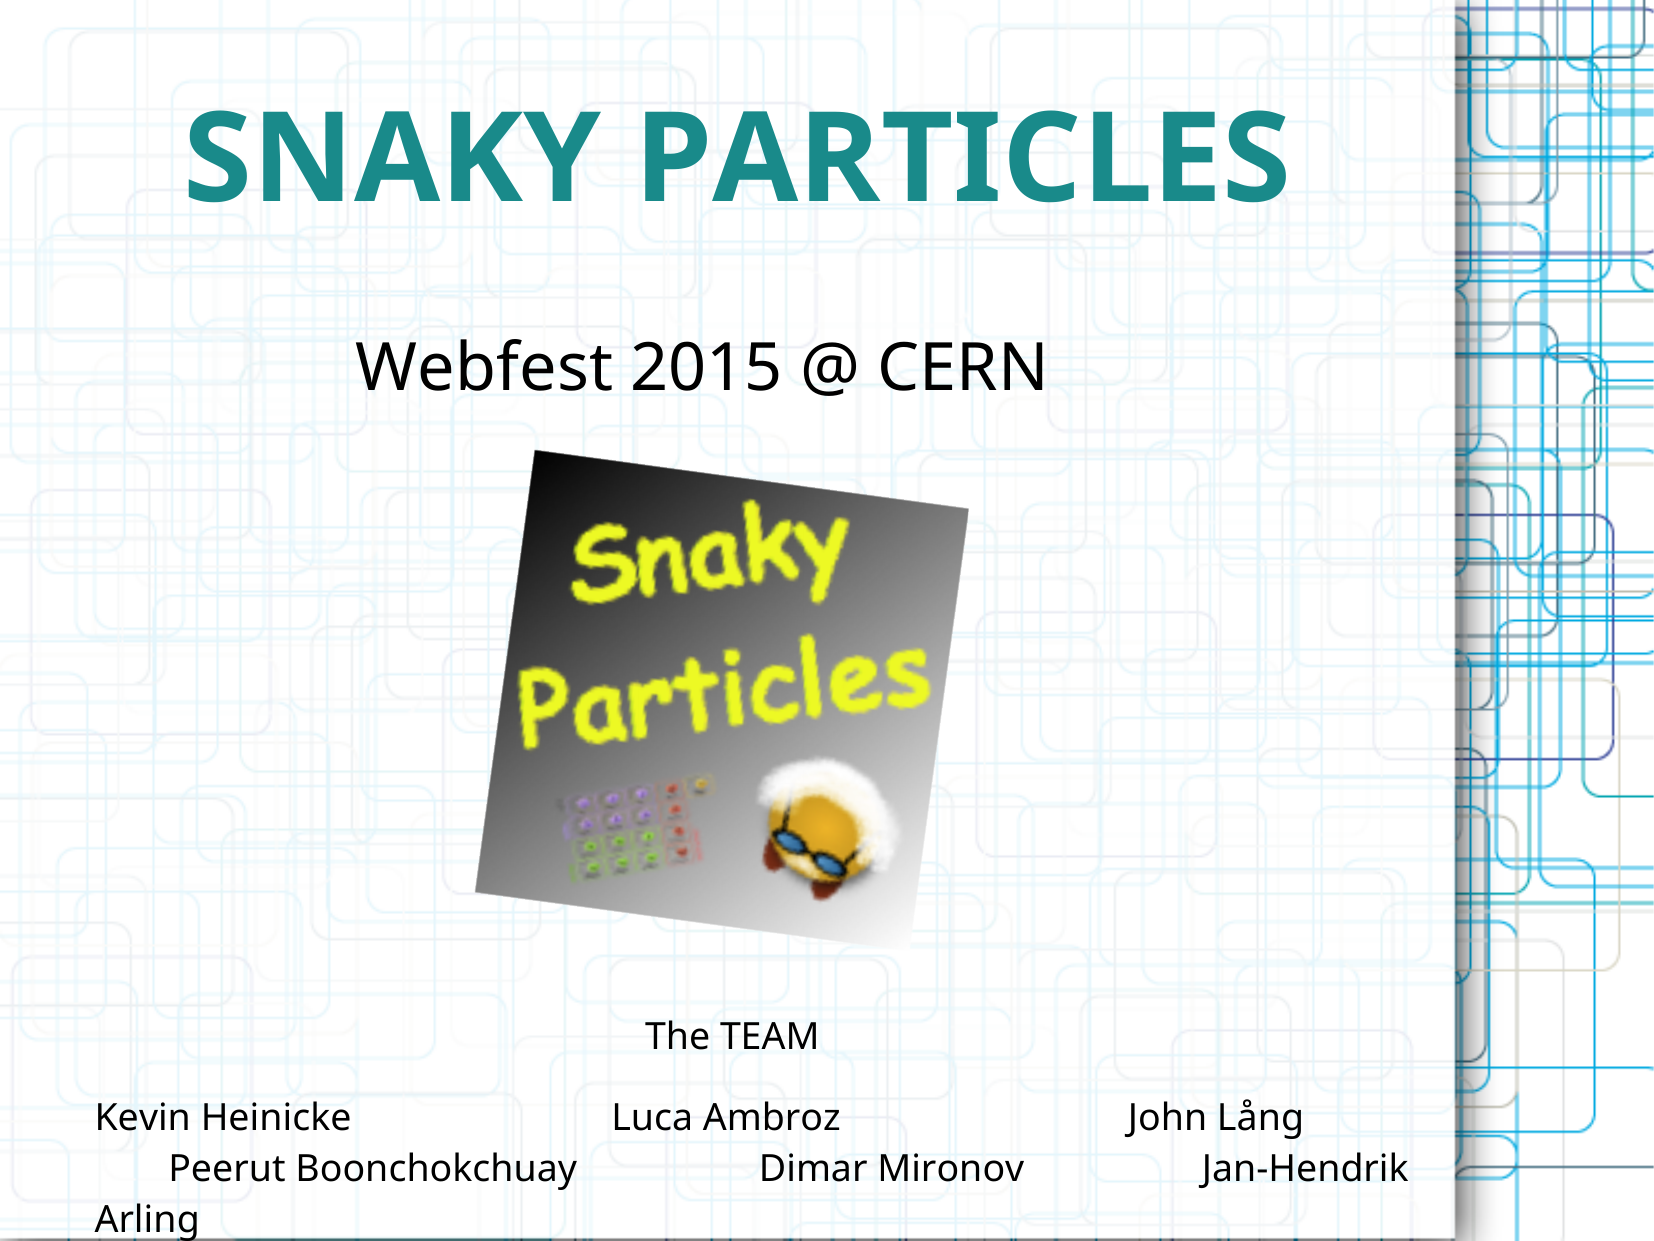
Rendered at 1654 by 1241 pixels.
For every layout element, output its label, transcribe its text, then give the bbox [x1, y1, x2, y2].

list Webfest 2015 @ CERN [82, 318, 1323, 710]
title SNAKY PARTICLES [59, 49, 1418, 257]
picture [0, 0, 1654, 1241]
list The TEAM Kevin Heinicke Luca Ambroz John Lång Peerut Boonchokchuay Dimar Mironov Jan-Hendrik Arling [94, 1009, 1418, 1241]
